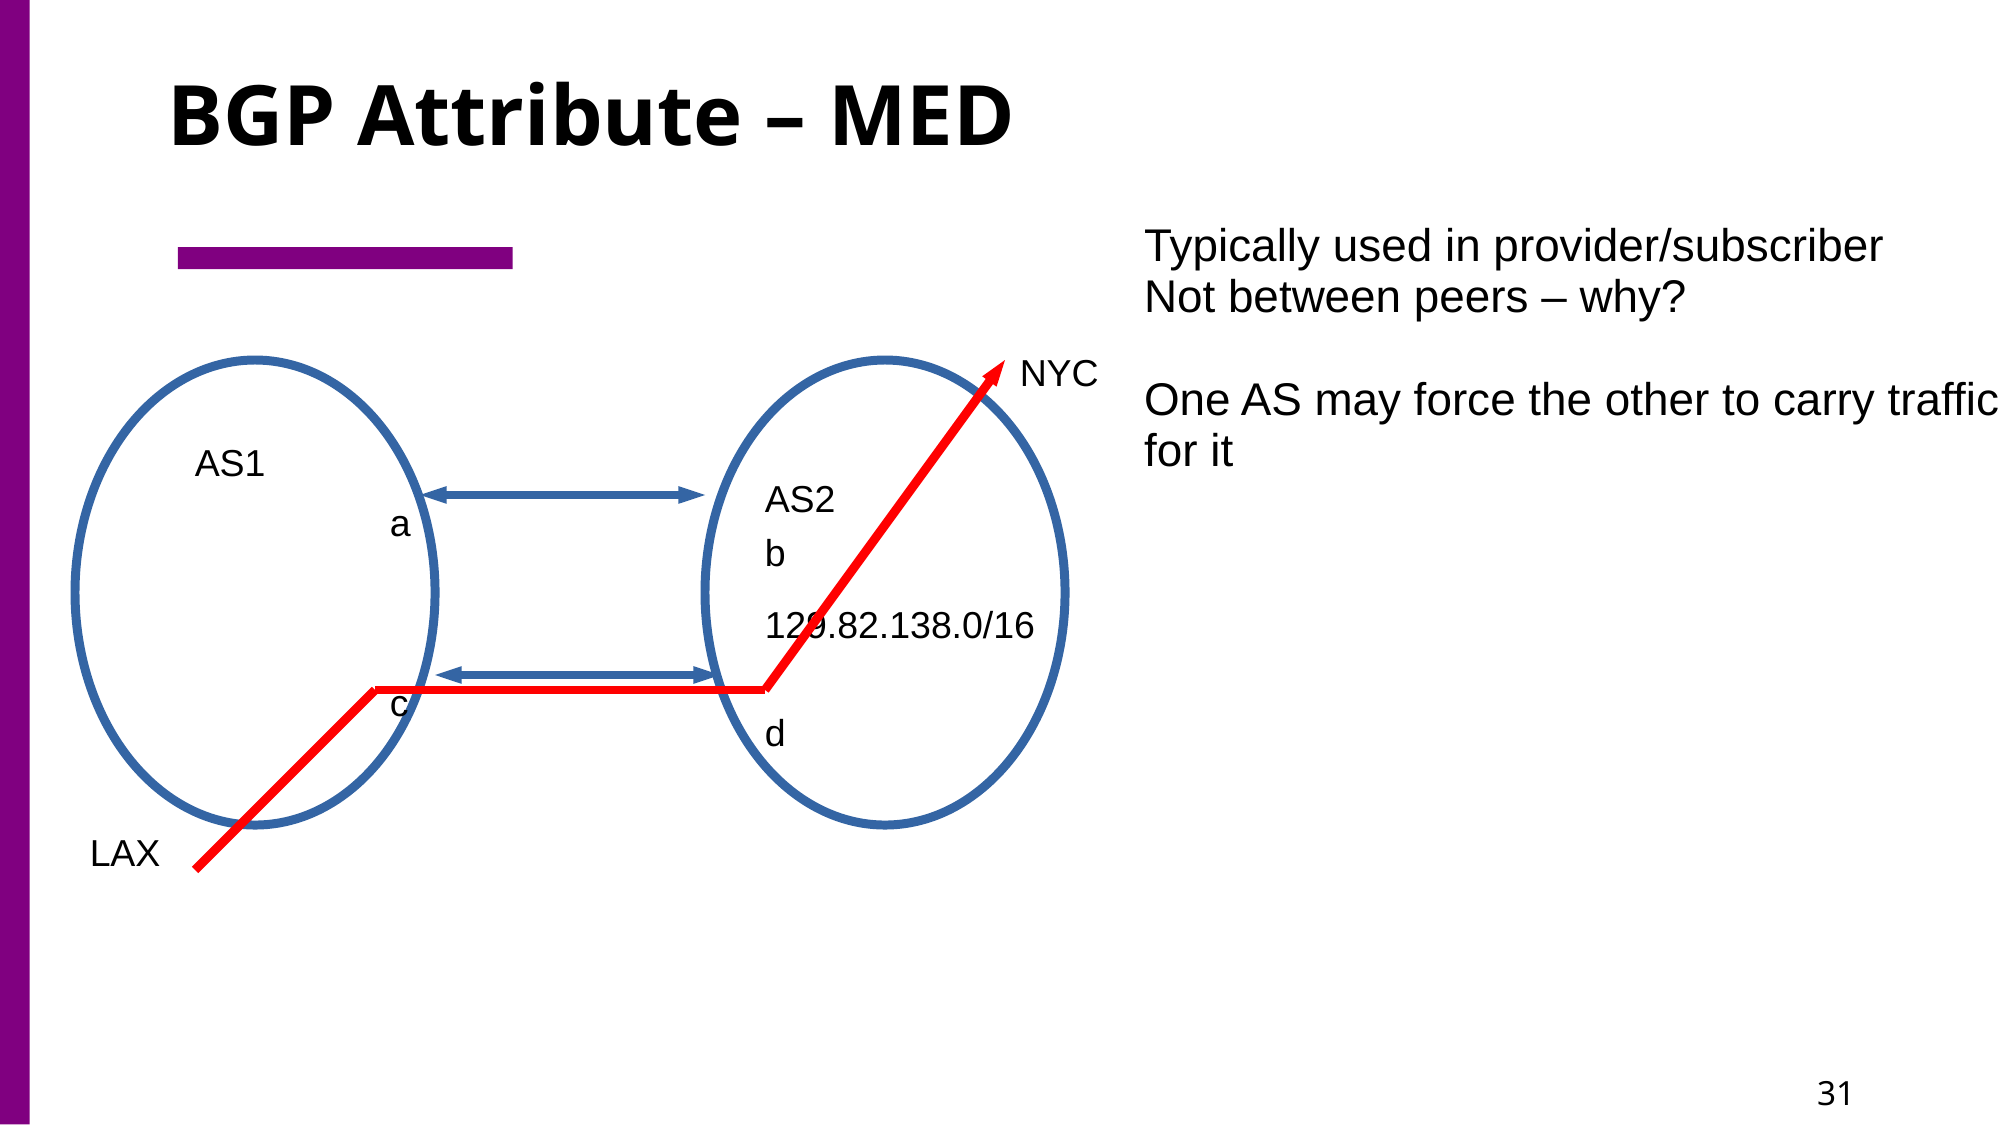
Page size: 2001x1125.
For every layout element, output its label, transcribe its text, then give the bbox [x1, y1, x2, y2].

text_box AS2 129.82.138.0/16 [750, 471, 917, 655]
text_box c [375, 694, 424, 732]
text_box a [375, 495, 426, 552]
title BGP Attribute – MED [116, 39, 1591, 185]
text_box AS1 [180, 435, 281, 492]
text_box Typically used in provider/subscriber Not between peers – why? One AS may force the other to carry traffic for it [1129, 212, 2000, 484]
text_box LAX [75, 825, 176, 882]
text_box d [750, 705, 801, 762]
text_box c [375, 675, 424, 686]
text_box NYC [1005, 345, 1114, 402]
text_box AS2 129.82.138.0/16 [797, 471, 1050, 655]
text_box b [750, 525, 801, 582]
